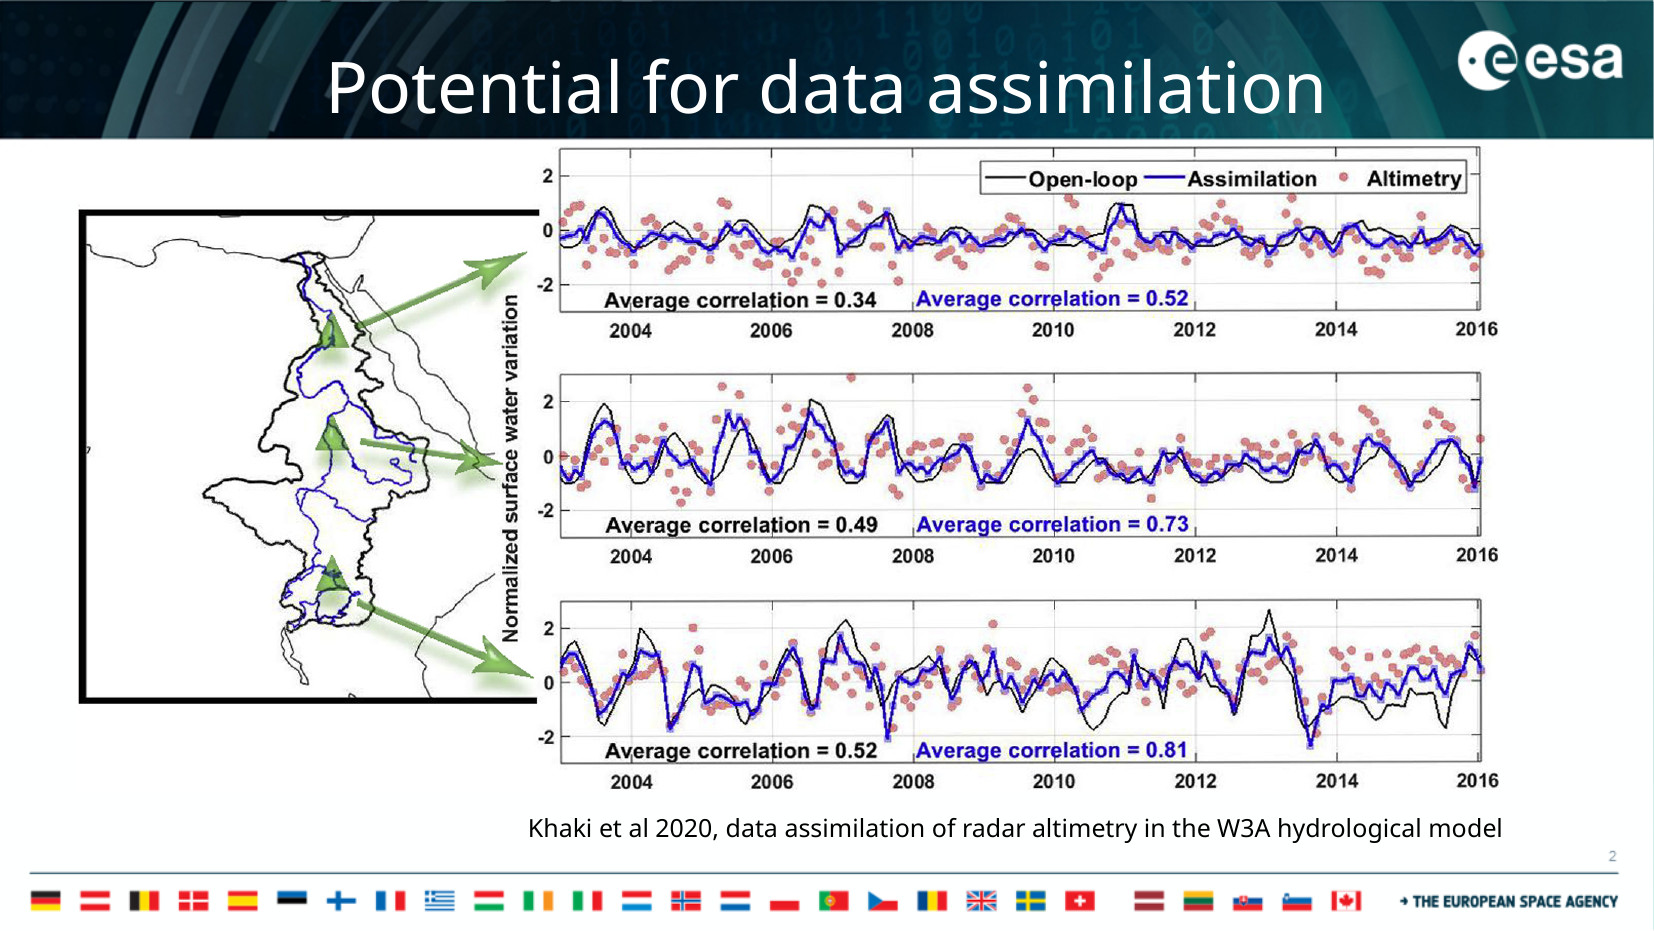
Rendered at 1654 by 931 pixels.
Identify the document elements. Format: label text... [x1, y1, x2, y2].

title Potential for data assimilation [154, 21, 1501, 143]
text_box Khaki et al 2020, data assimilation of radar altimetry in the W3A hydrological model [513, 803, 1650, 852]
picture [0, 0, 1654, 931]
